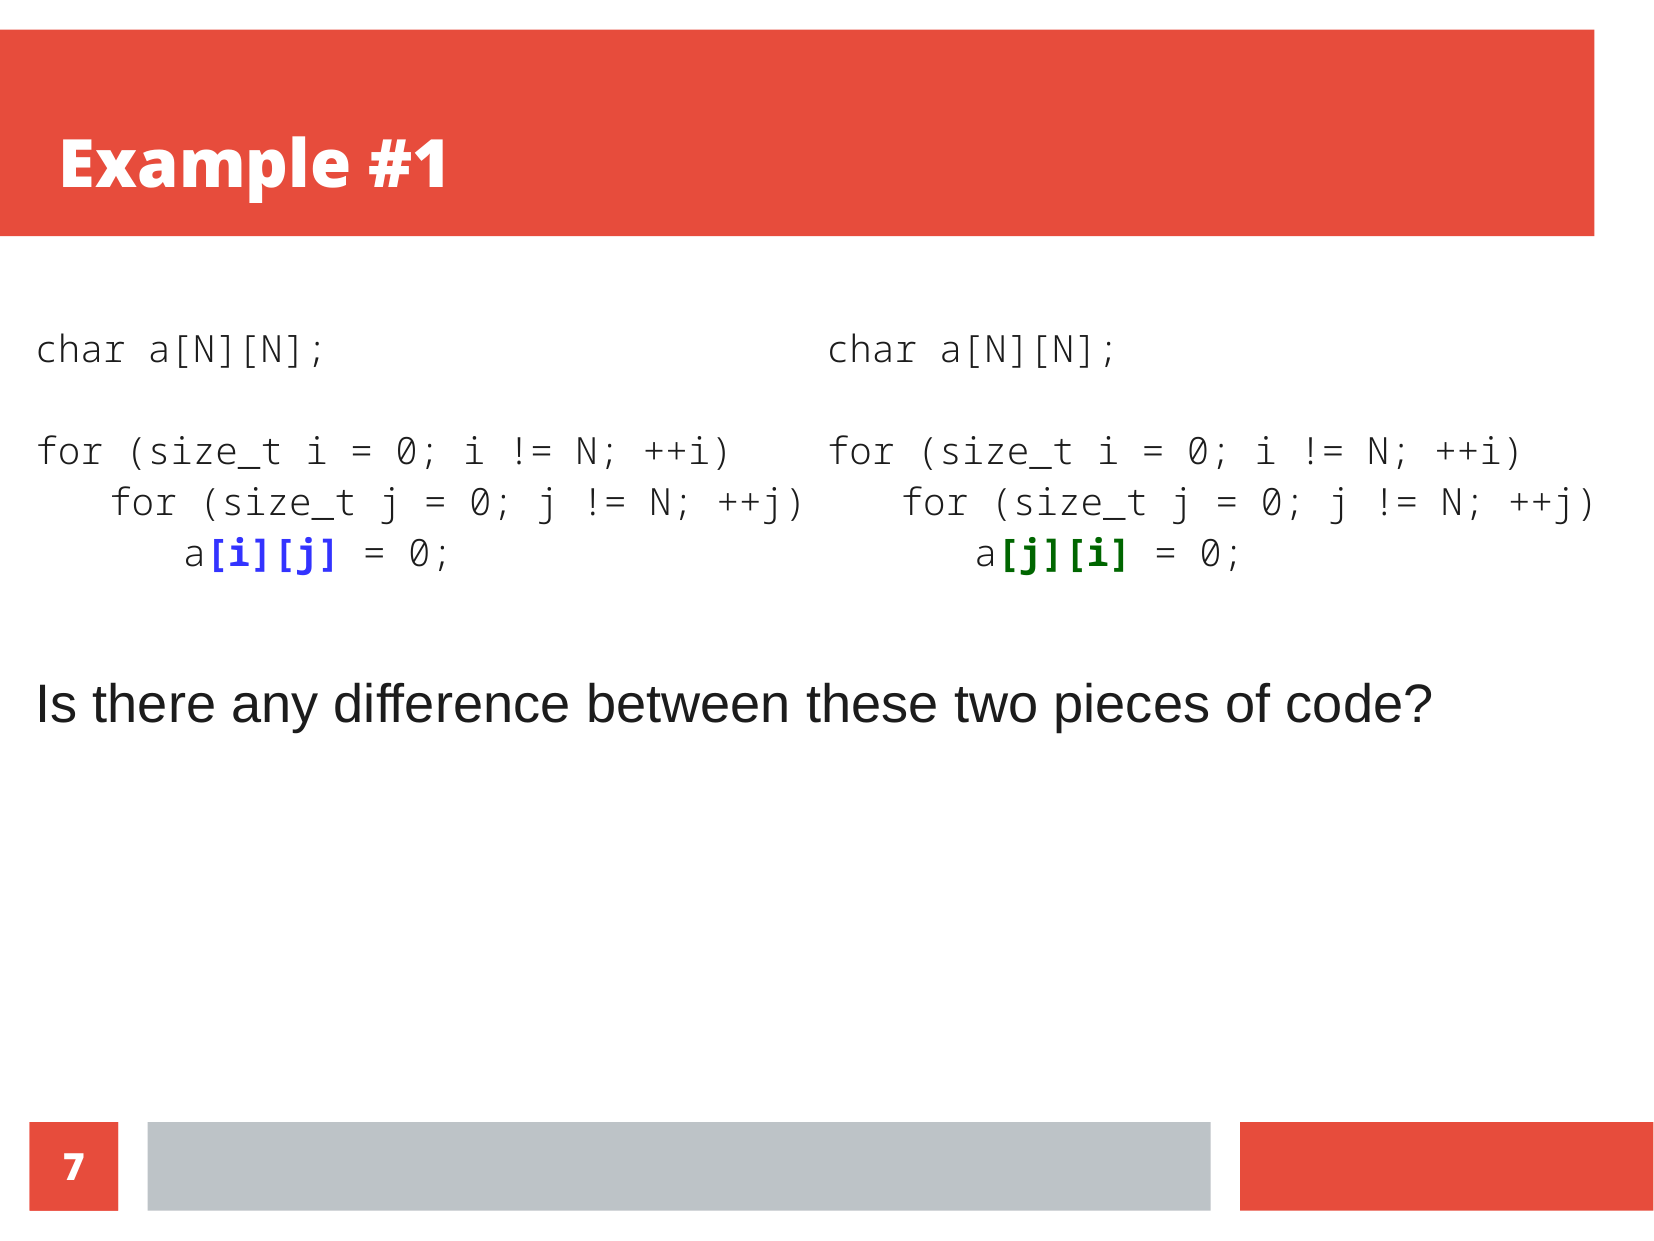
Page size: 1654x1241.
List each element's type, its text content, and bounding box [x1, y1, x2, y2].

text_box char a[N][N]; for (size_t i = 0; i != N; ++i) for (size_t j = 0; j != N; ++j) a[j][i] = 0; [826, 271, 1607, 556]
title Example #1 [59, 59, 1595, 207]
text_box char a[N][N]; for (size_t i = 0; i != N; ++i) for (size_t j = 0; j != N; ++j) a[i][j] = 0; [35, 271, 815, 556]
text_box Is there any difference between these two pieces of code? [35, 673, 1595, 820]
